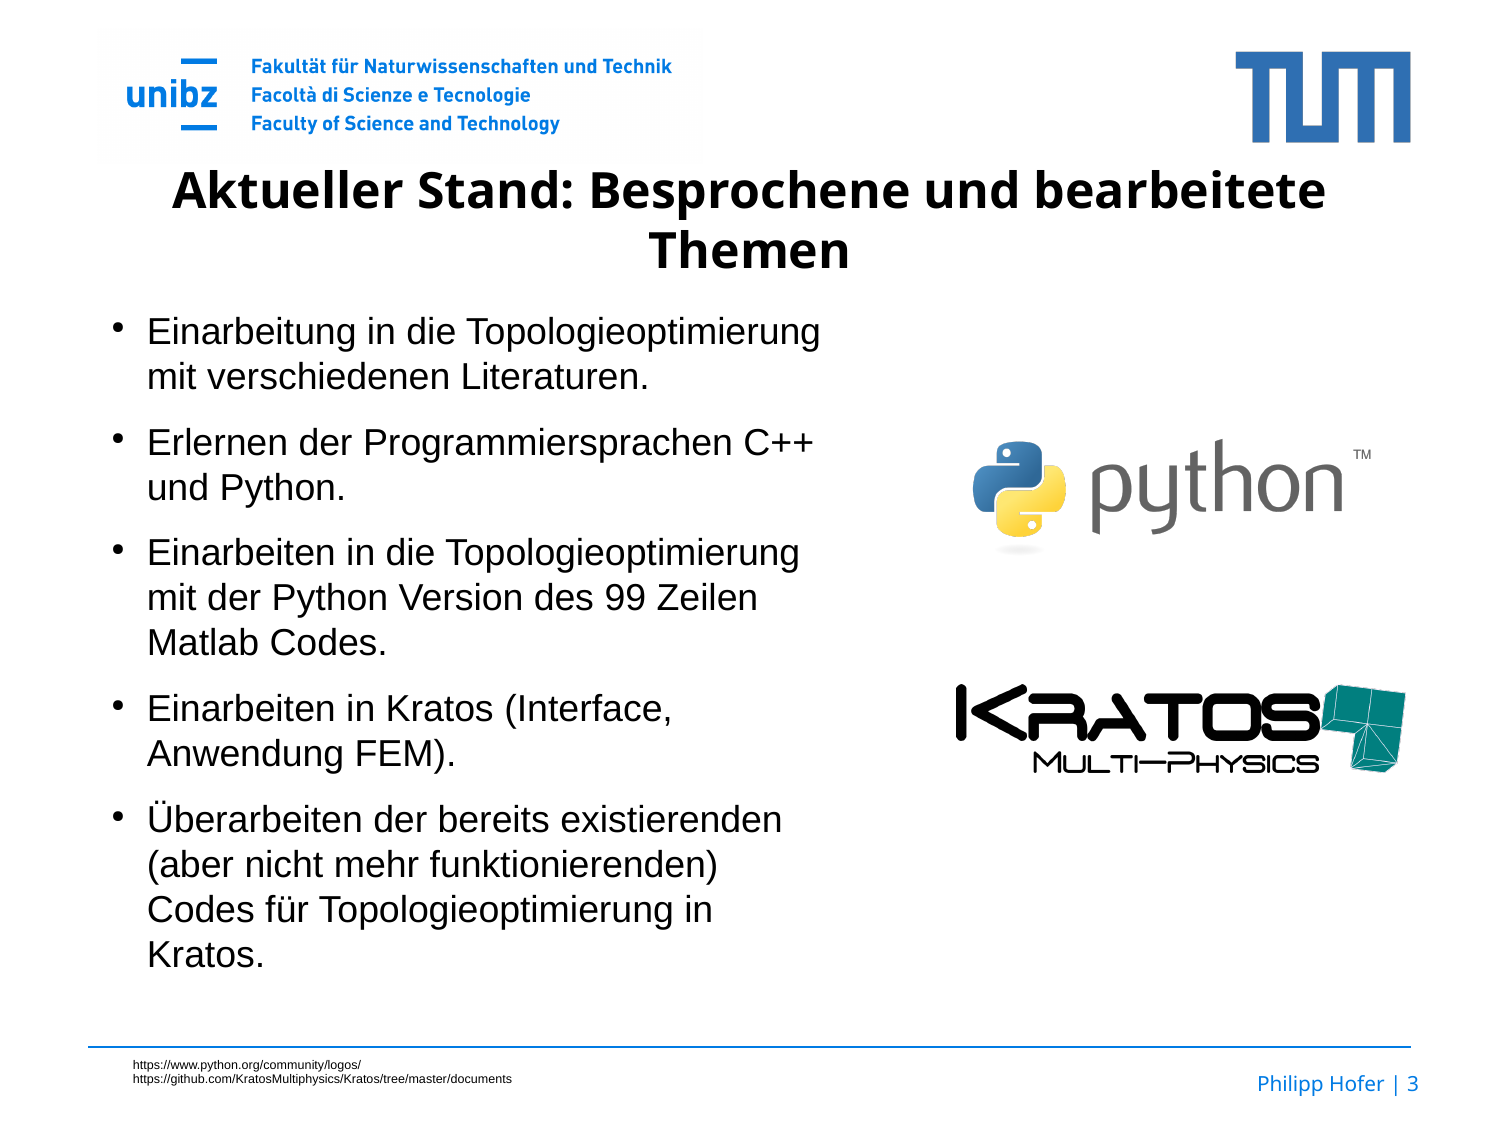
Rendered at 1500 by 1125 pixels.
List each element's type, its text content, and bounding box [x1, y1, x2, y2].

text_box https://www.python.org/community/logos/ https://github.com/KratosMultiphysics/Kratos/tree/master/documents [118, 1051, 910, 1095]
picture [956, 684, 1406, 773]
picture [97, 28, 703, 164]
text_box Aktueller Stand: Besprochene und bearbeitete Themen [103, 137, 1397, 300]
text_box Einarbeitung in die Topologieoptimierung mit verschiedenen Literaturen. Erlernen der Programmiersprachen C++ und Python. Einarbeiten in die Topologieoptimierung mit der Python Version des 99 Zeilen Matlab Codes. Einarbeiten in Kratos (Interface, Anwendung FEM). Überarbeiten der bereits existierenden (aber nicht mehr funktionierenden) Codes für Topologieoptimierung in Kratos. [96, 299, 839, 1035]
picture [1145, 0, 1500, 233]
picture [968, 436, 1375, 558]
